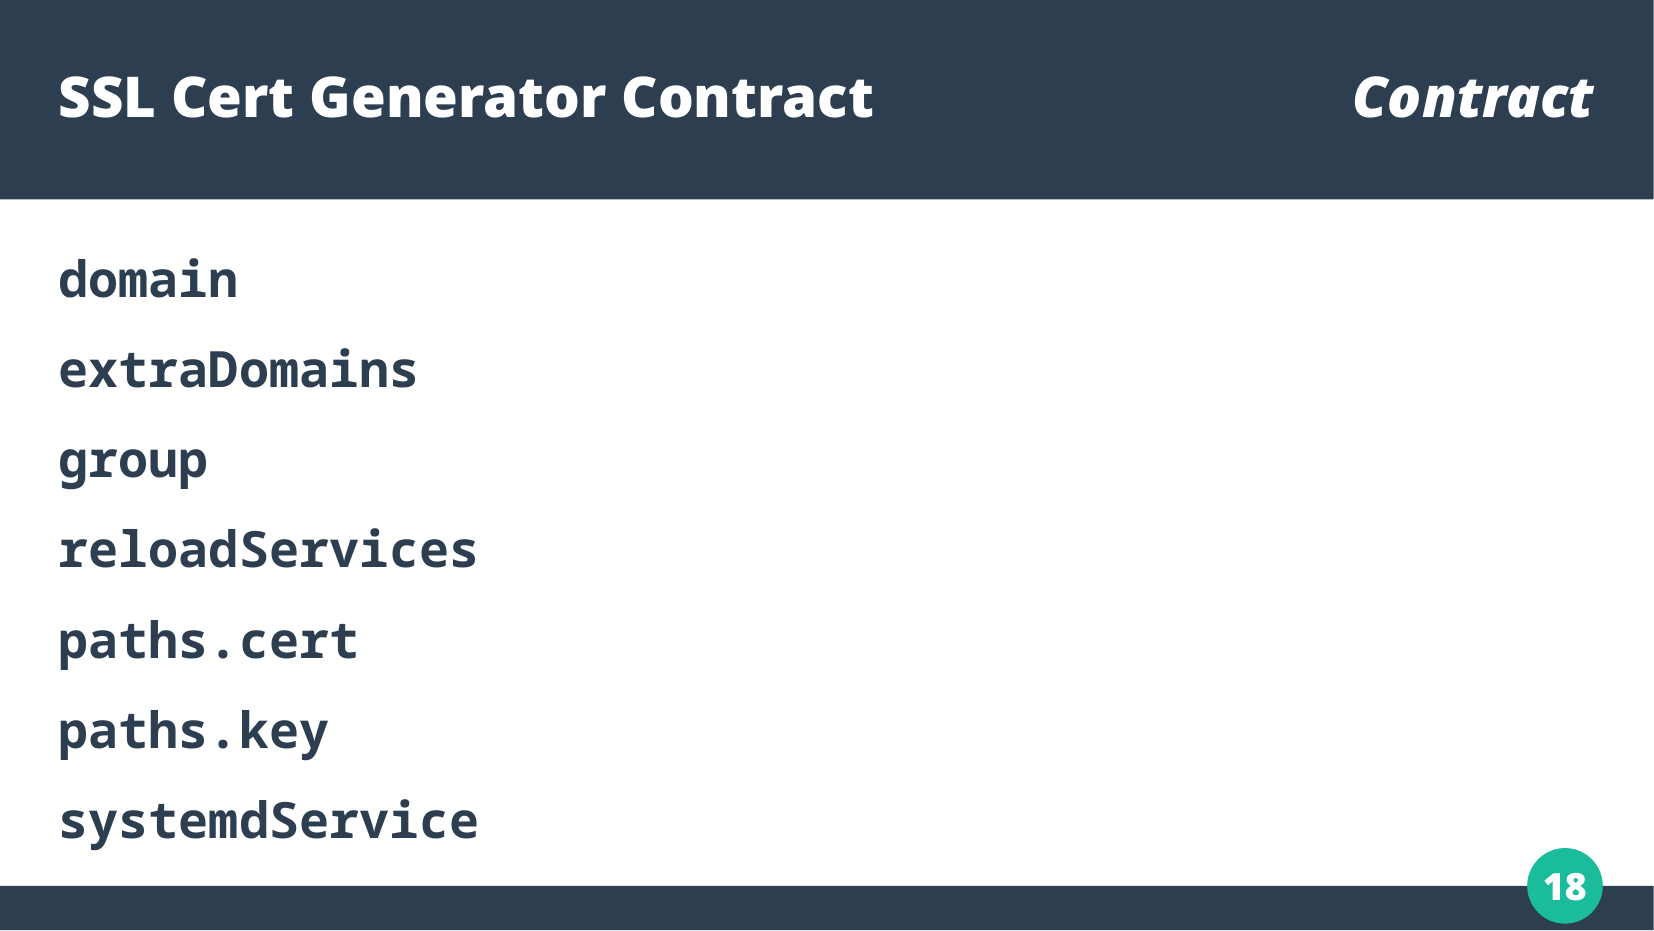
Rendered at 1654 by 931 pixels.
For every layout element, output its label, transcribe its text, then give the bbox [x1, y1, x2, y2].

list domain extraDomains group reloadServices paths.cert paths.key systemdService [59, 243, 1595, 864]
title Contract [59, 37, 1595, 156]
